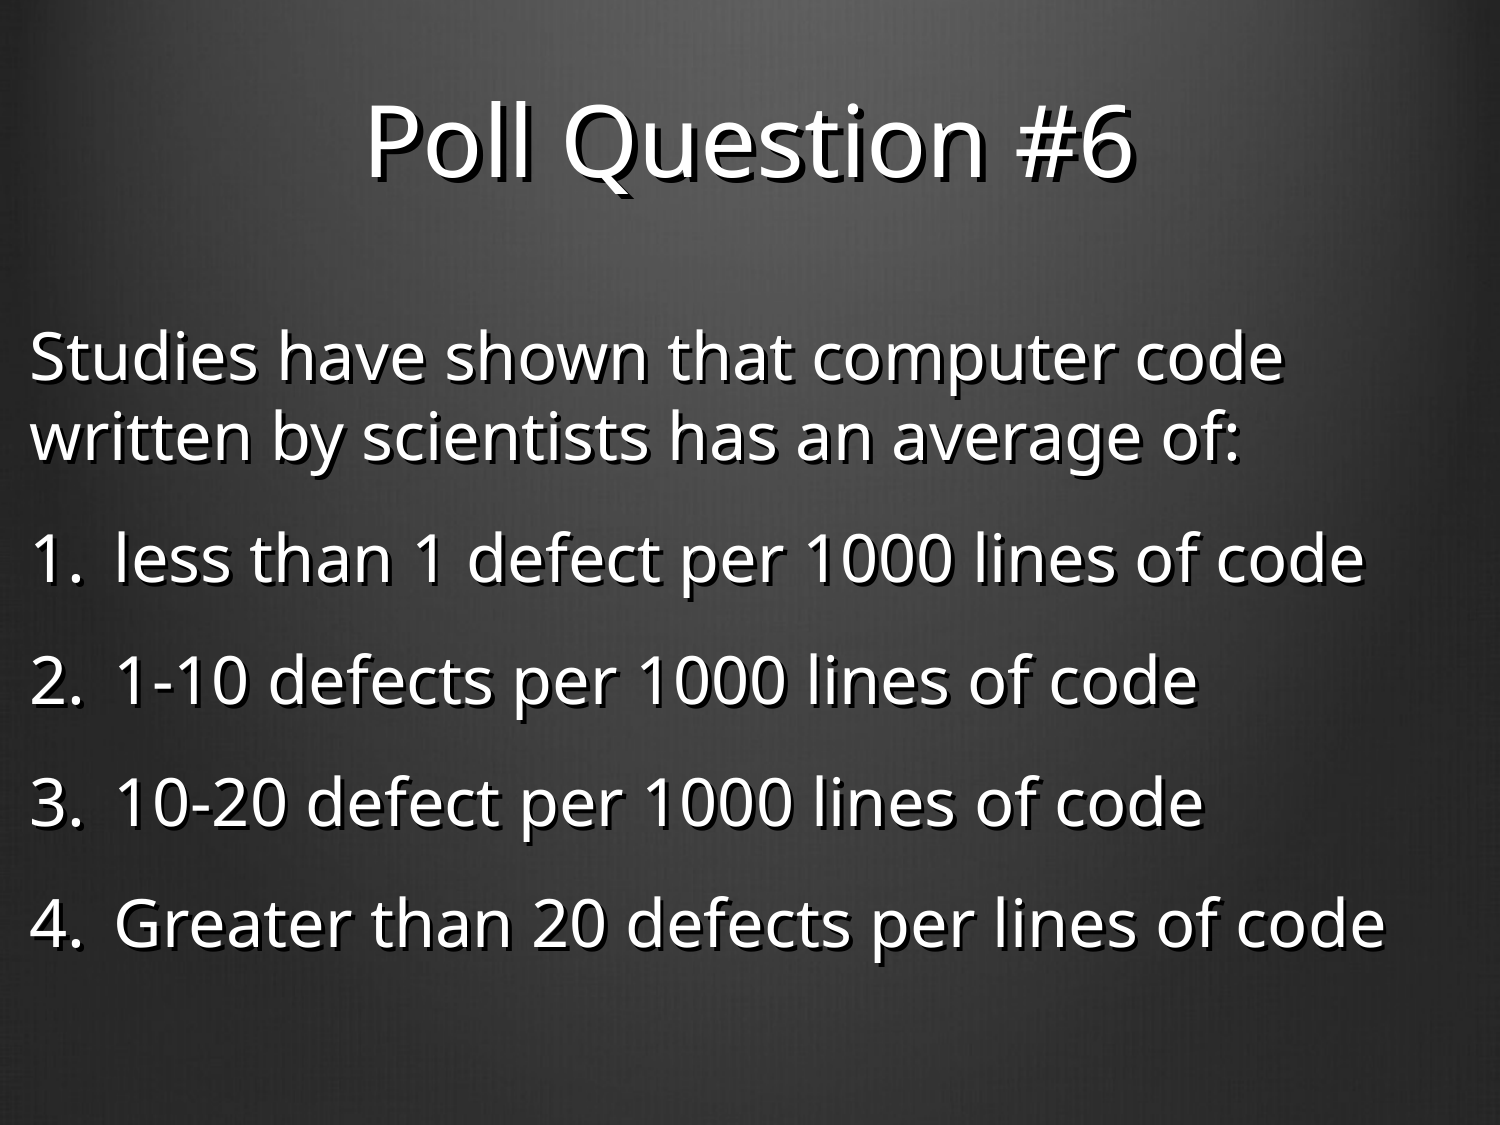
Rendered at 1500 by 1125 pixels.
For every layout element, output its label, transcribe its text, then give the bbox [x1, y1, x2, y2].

list Studies have shown that computer code written by scientists has an average of: less than 1 defect per 1000 lines of code 1-10 defects per 1000 lines of code 10-20 defect per 1000 lines of code Greater than 20 defects per lines of code [14, 306, 1500, 1088]
title Poll Question #6 [112, 19, 1388, 255]
